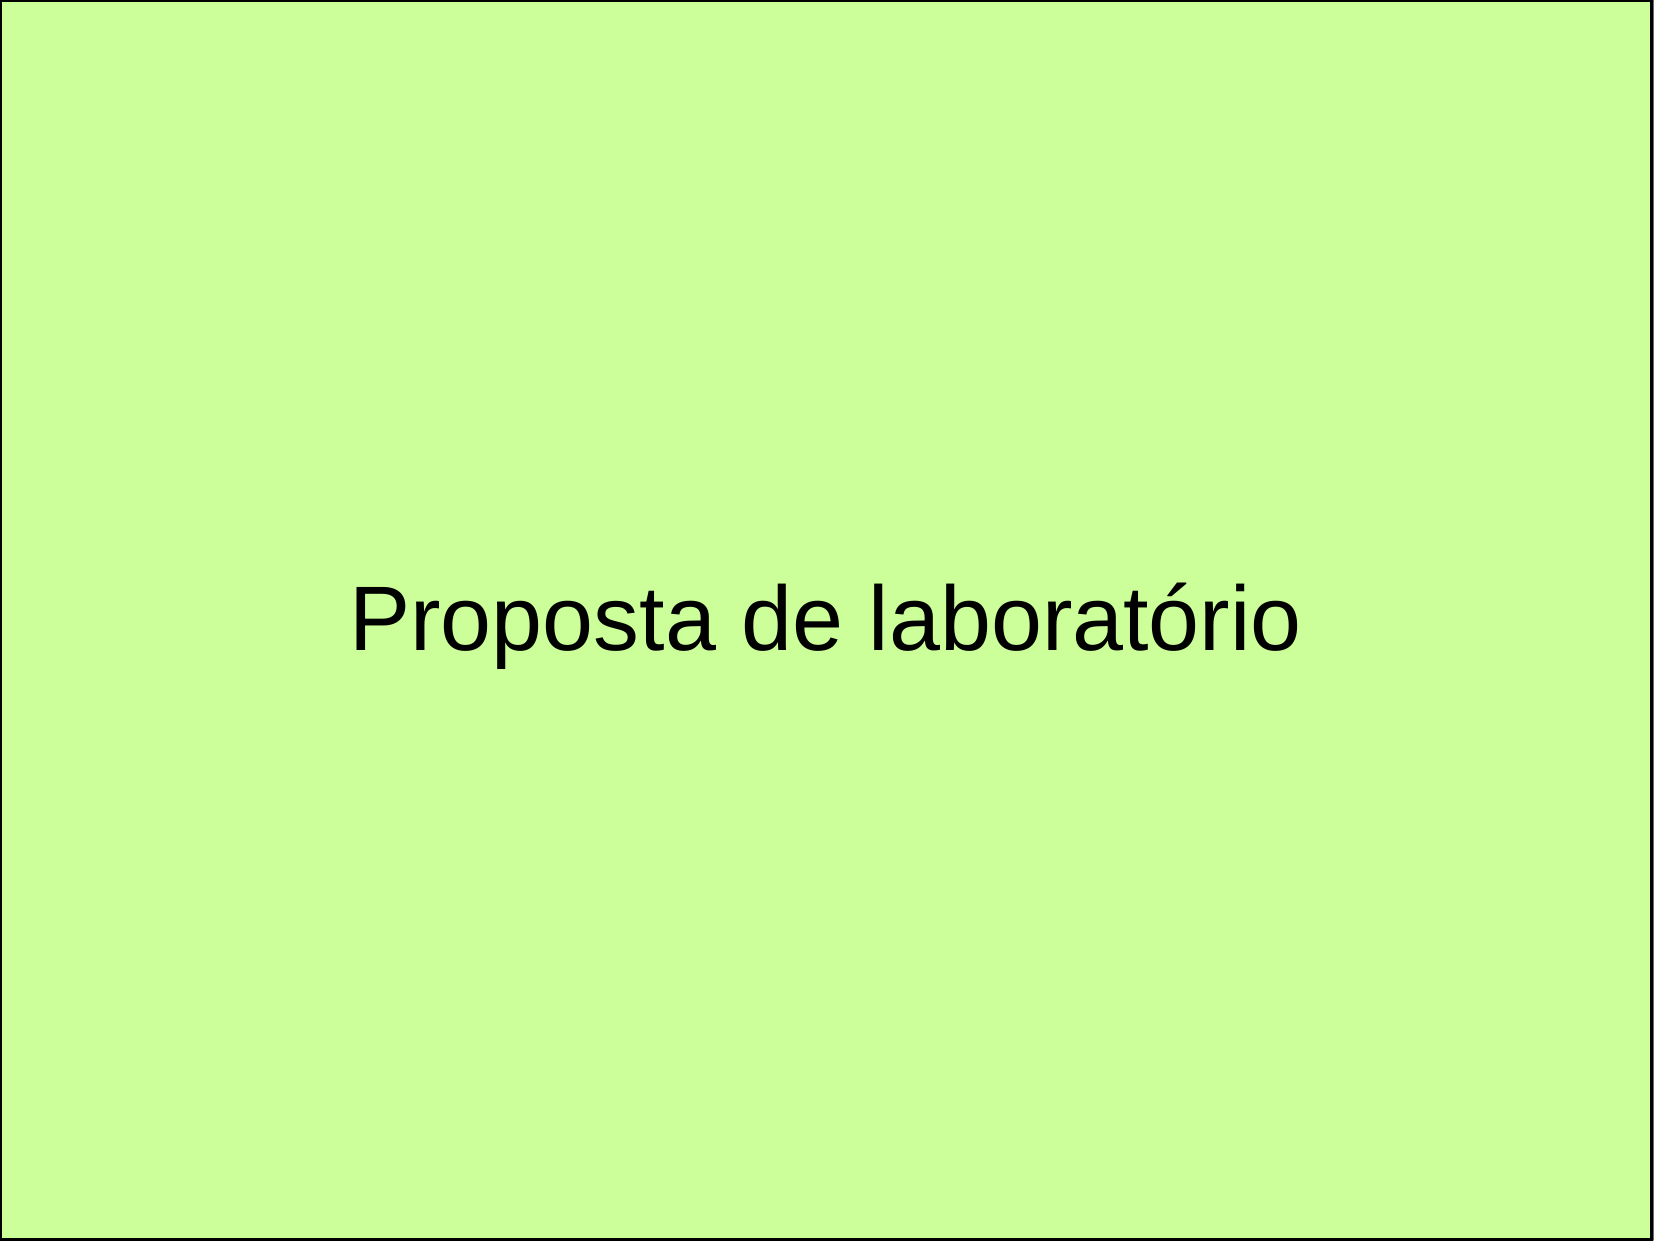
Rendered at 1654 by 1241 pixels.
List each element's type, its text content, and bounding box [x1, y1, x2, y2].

title Proposta de laboratório [0, 0, 1653, 1241]
